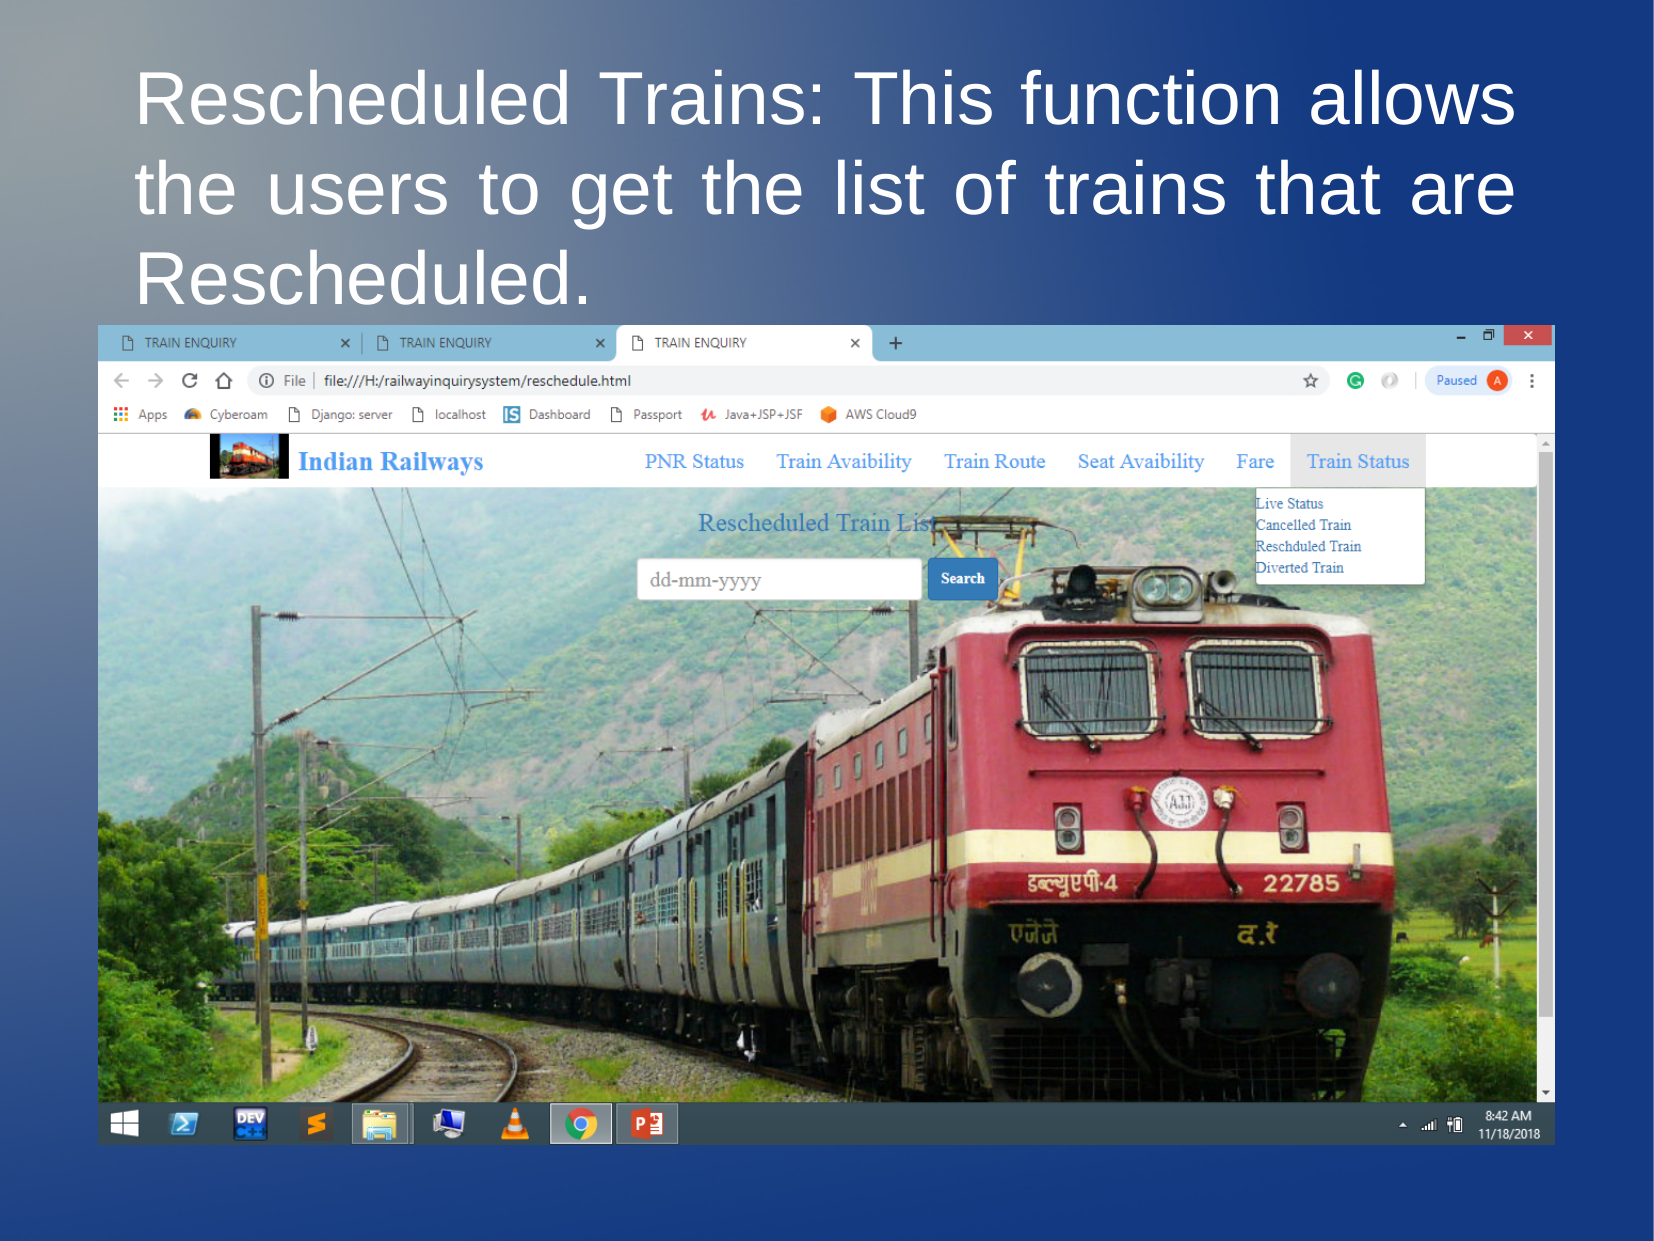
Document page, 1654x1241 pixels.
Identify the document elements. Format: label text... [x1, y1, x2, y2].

picture [98, 326, 1555, 1145]
title Rescheduled Trains: This function allows the users to get the list of trains that are Rescheduled. [82, 49, 1571, 257]
